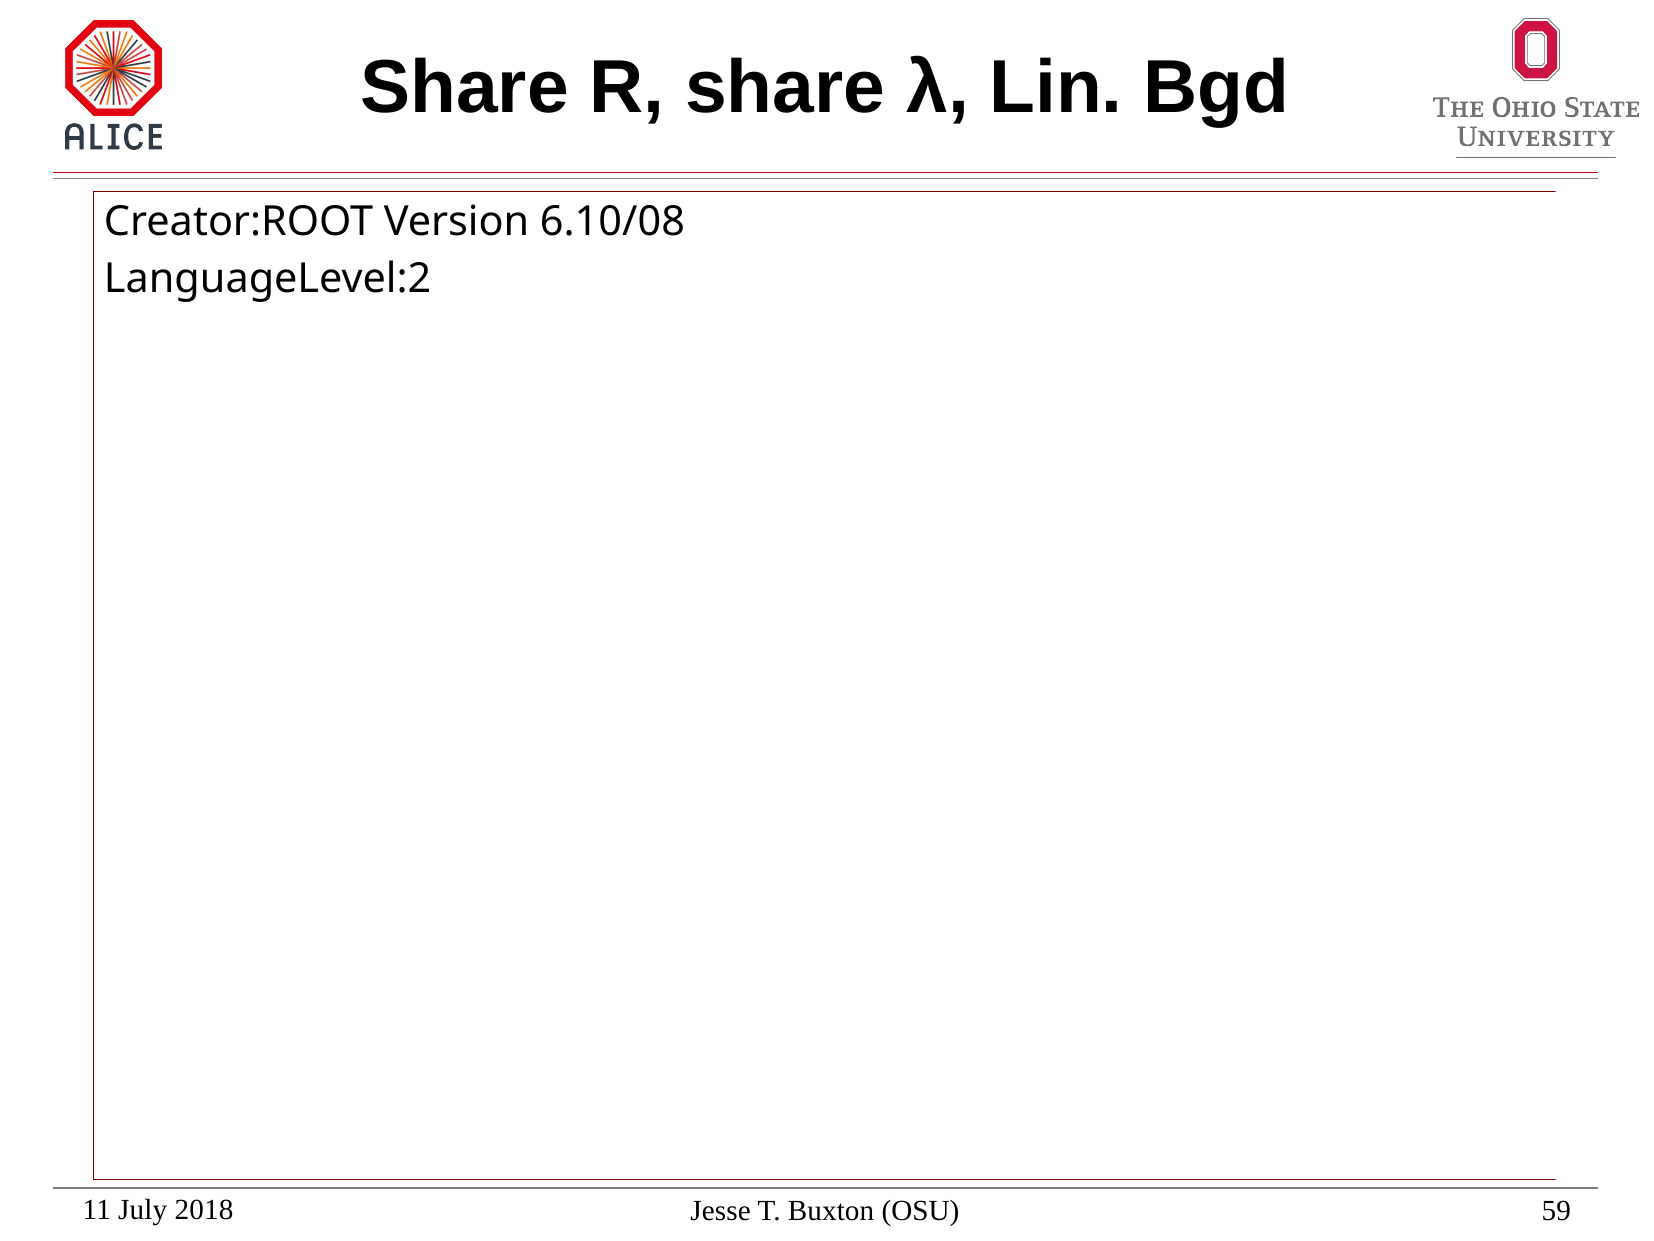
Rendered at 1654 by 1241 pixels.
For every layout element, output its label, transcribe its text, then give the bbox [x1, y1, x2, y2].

picture [65, 20, 137, 150]
picture [90, 188, 1556, 1180]
picture [1513, 5, 1642, 171]
title Share R, share λ, Lin. Bgd [137, 1, 1513, 172]
